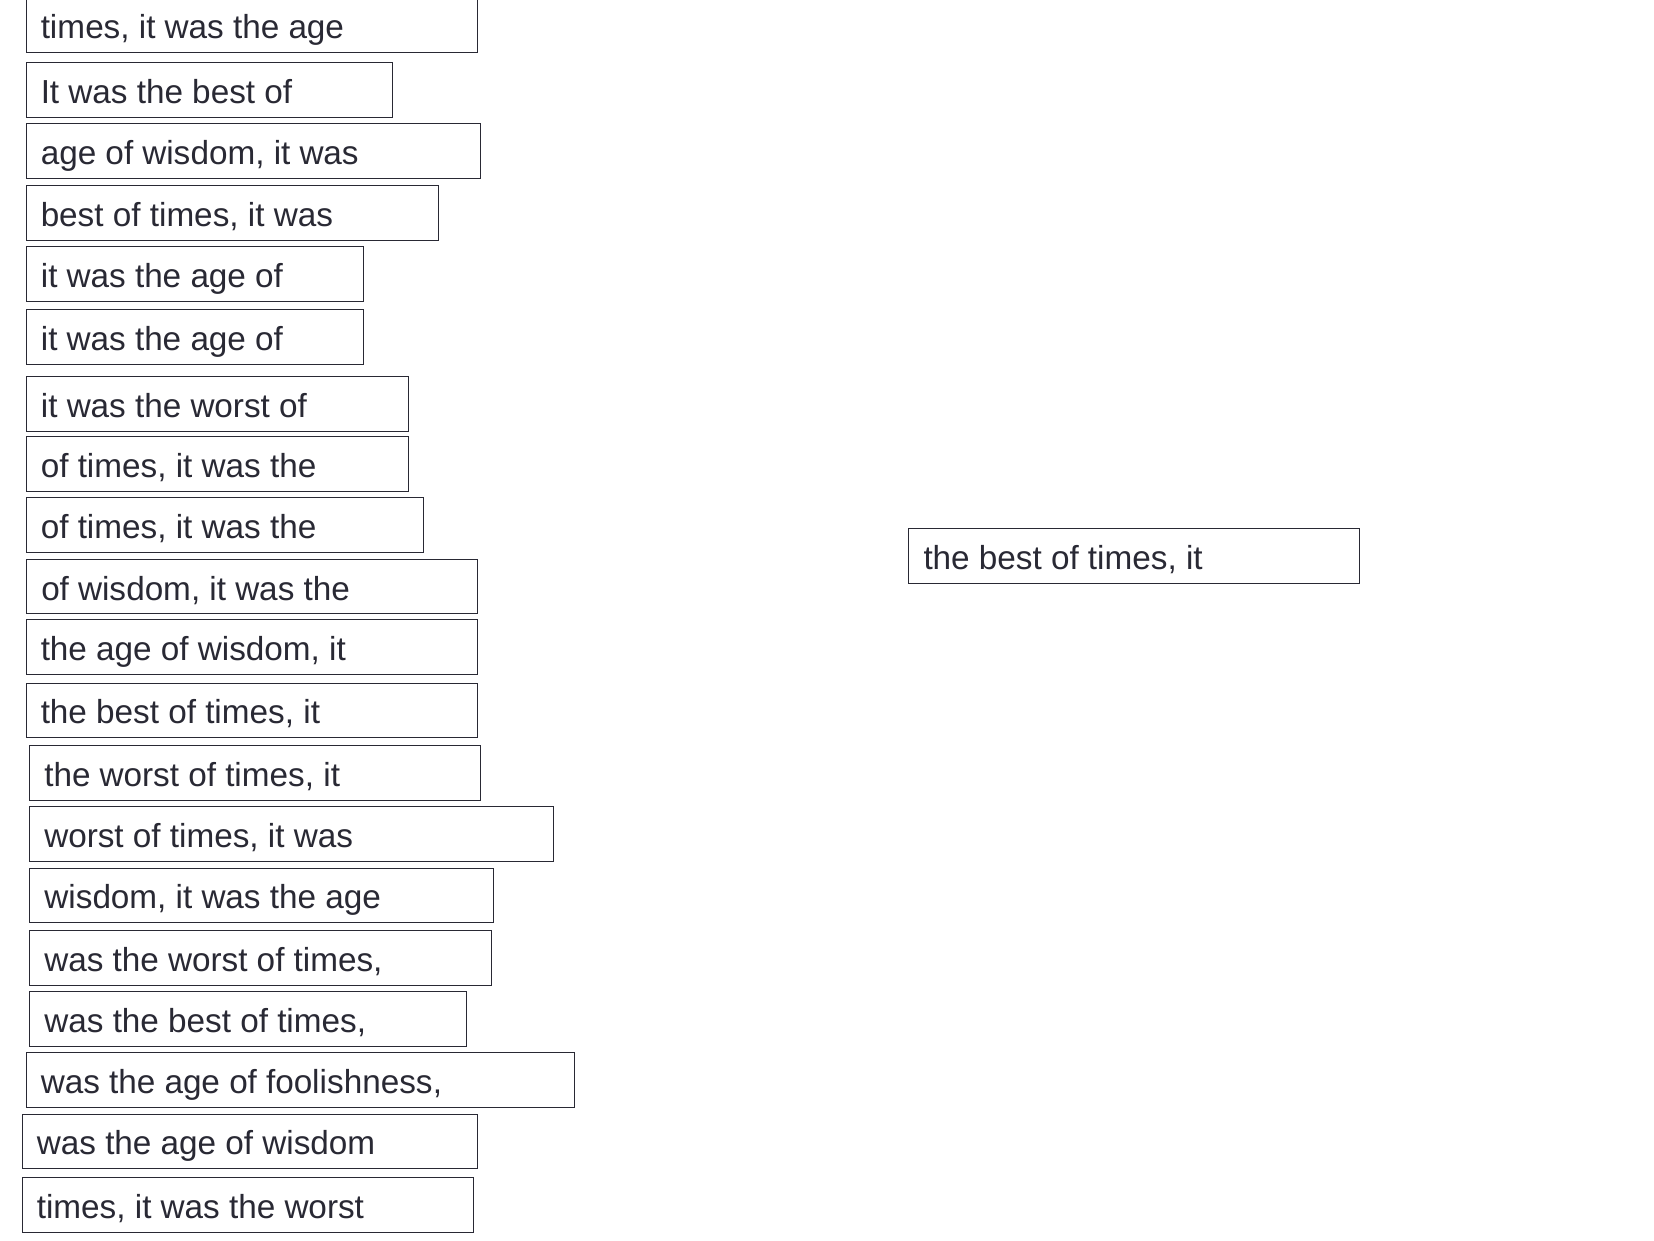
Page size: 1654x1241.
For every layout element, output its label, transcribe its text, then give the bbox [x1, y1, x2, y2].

text_box was the best of times, [29, 991, 467, 1047]
text_box was the age of foolishness, [26, 1052, 575, 1108]
text_box wisdom, it was the age [29, 868, 494, 923]
text_box the worst of times, it [29, 745, 481, 801]
text_box age of wisdom, it was [26, 123, 481, 179]
text_box best of times, it was [26, 185, 439, 241]
text_box was the age of wisdom [22, 1114, 478, 1169]
text_box of times, it was the [26, 436, 409, 492]
text_box of times, it was the [26, 497, 424, 553]
text_box times, it was the age [26, 0, 478, 53]
text_box it was the age of [26, 246, 364, 302]
text_box worst of times, it was [29, 806, 554, 862]
text_box of wisdom, it was the [26, 559, 478, 614]
text_box times, it was the worst [22, 1177, 474, 1233]
text_box it was the worst of [26, 376, 409, 432]
text_box the age of wisdom, it [26, 619, 478, 675]
text_box it was the age of [26, 309, 364, 365]
text_box It was the best of [26, 62, 393, 118]
text_box was the worst of times, [29, 930, 492, 986]
text_box the best of times, it [26, 683, 478, 738]
text_box the best of times, it [908, 528, 1360, 584]
